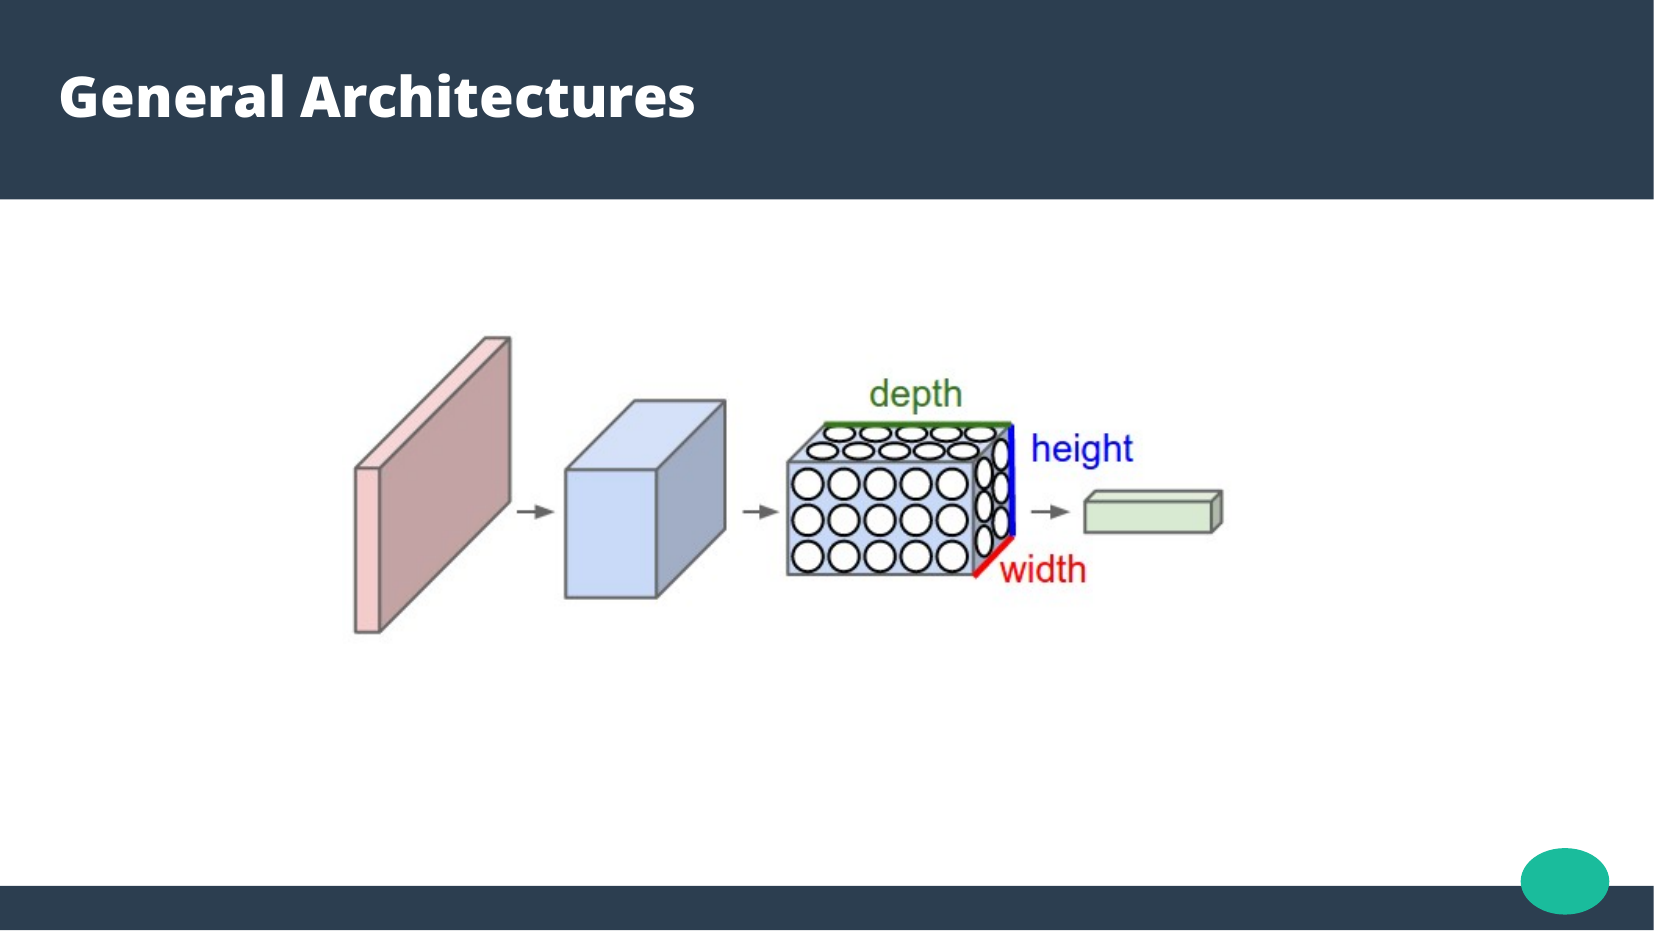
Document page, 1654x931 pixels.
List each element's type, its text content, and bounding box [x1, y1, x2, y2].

picture [342, 330, 1232, 647]
title General Architectures [59, 37, 1595, 155]
